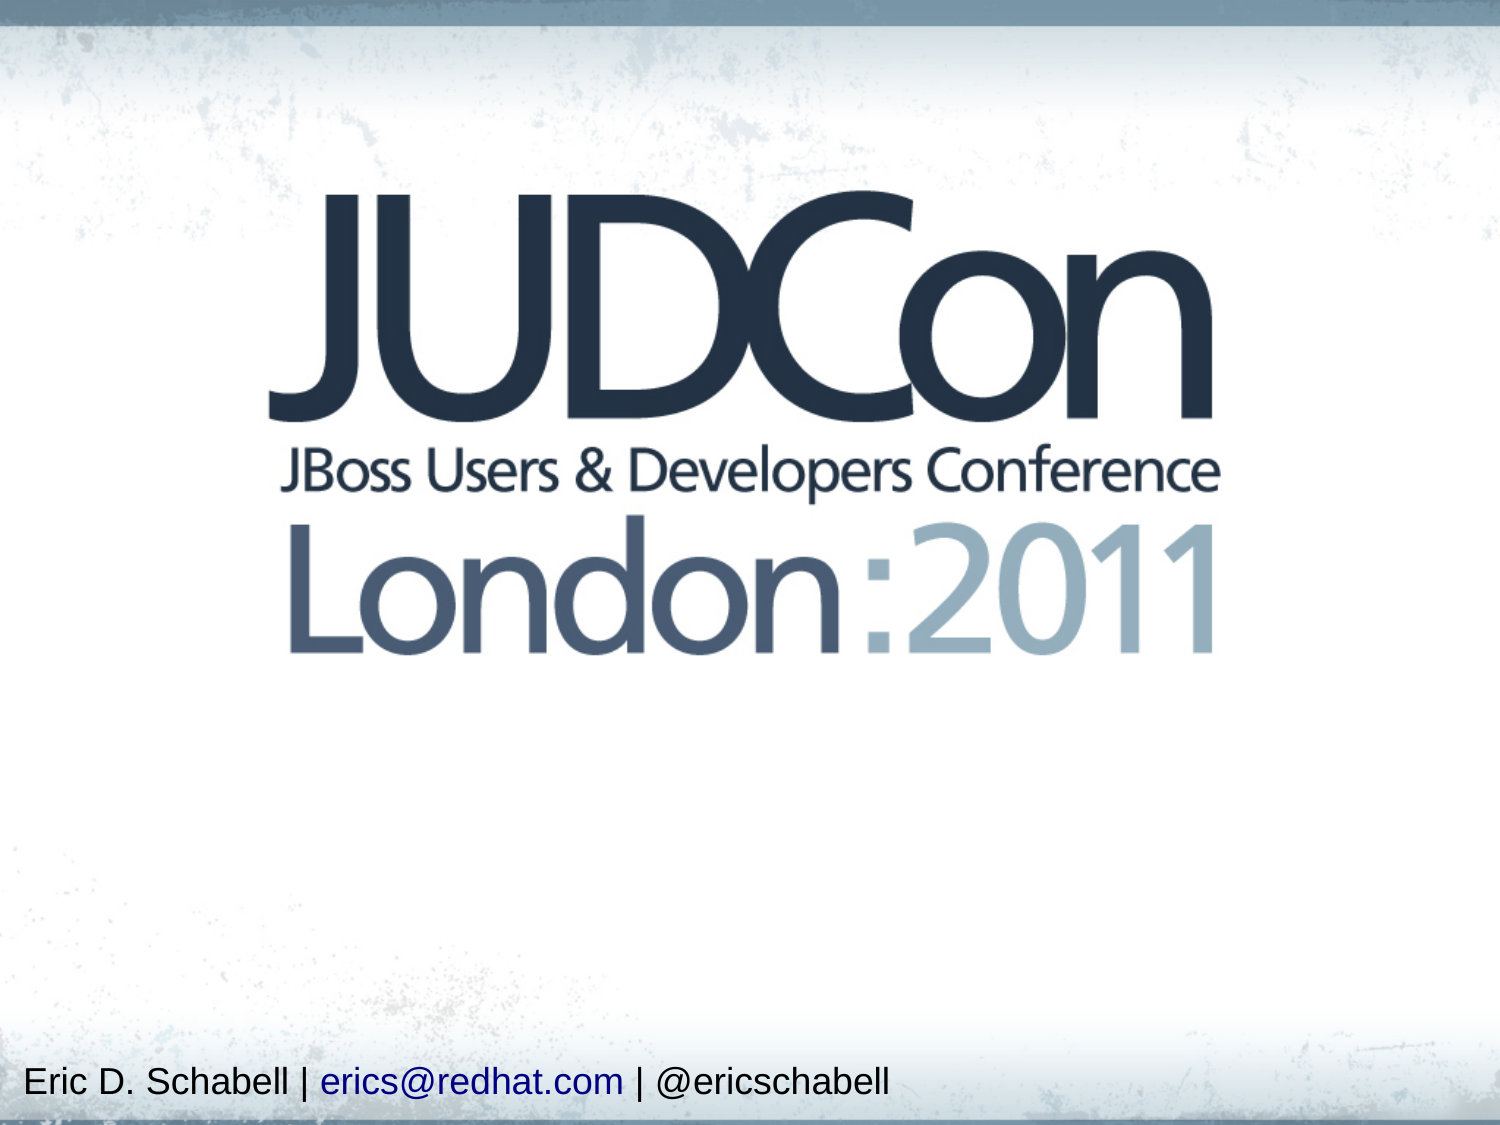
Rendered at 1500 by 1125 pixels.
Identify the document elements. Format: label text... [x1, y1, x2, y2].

text_box Eric D. Schabell | erics@redhat.com | @ericschabell [8, 1049, 976, 1125]
picture [0, 0, 1500, 1125]
